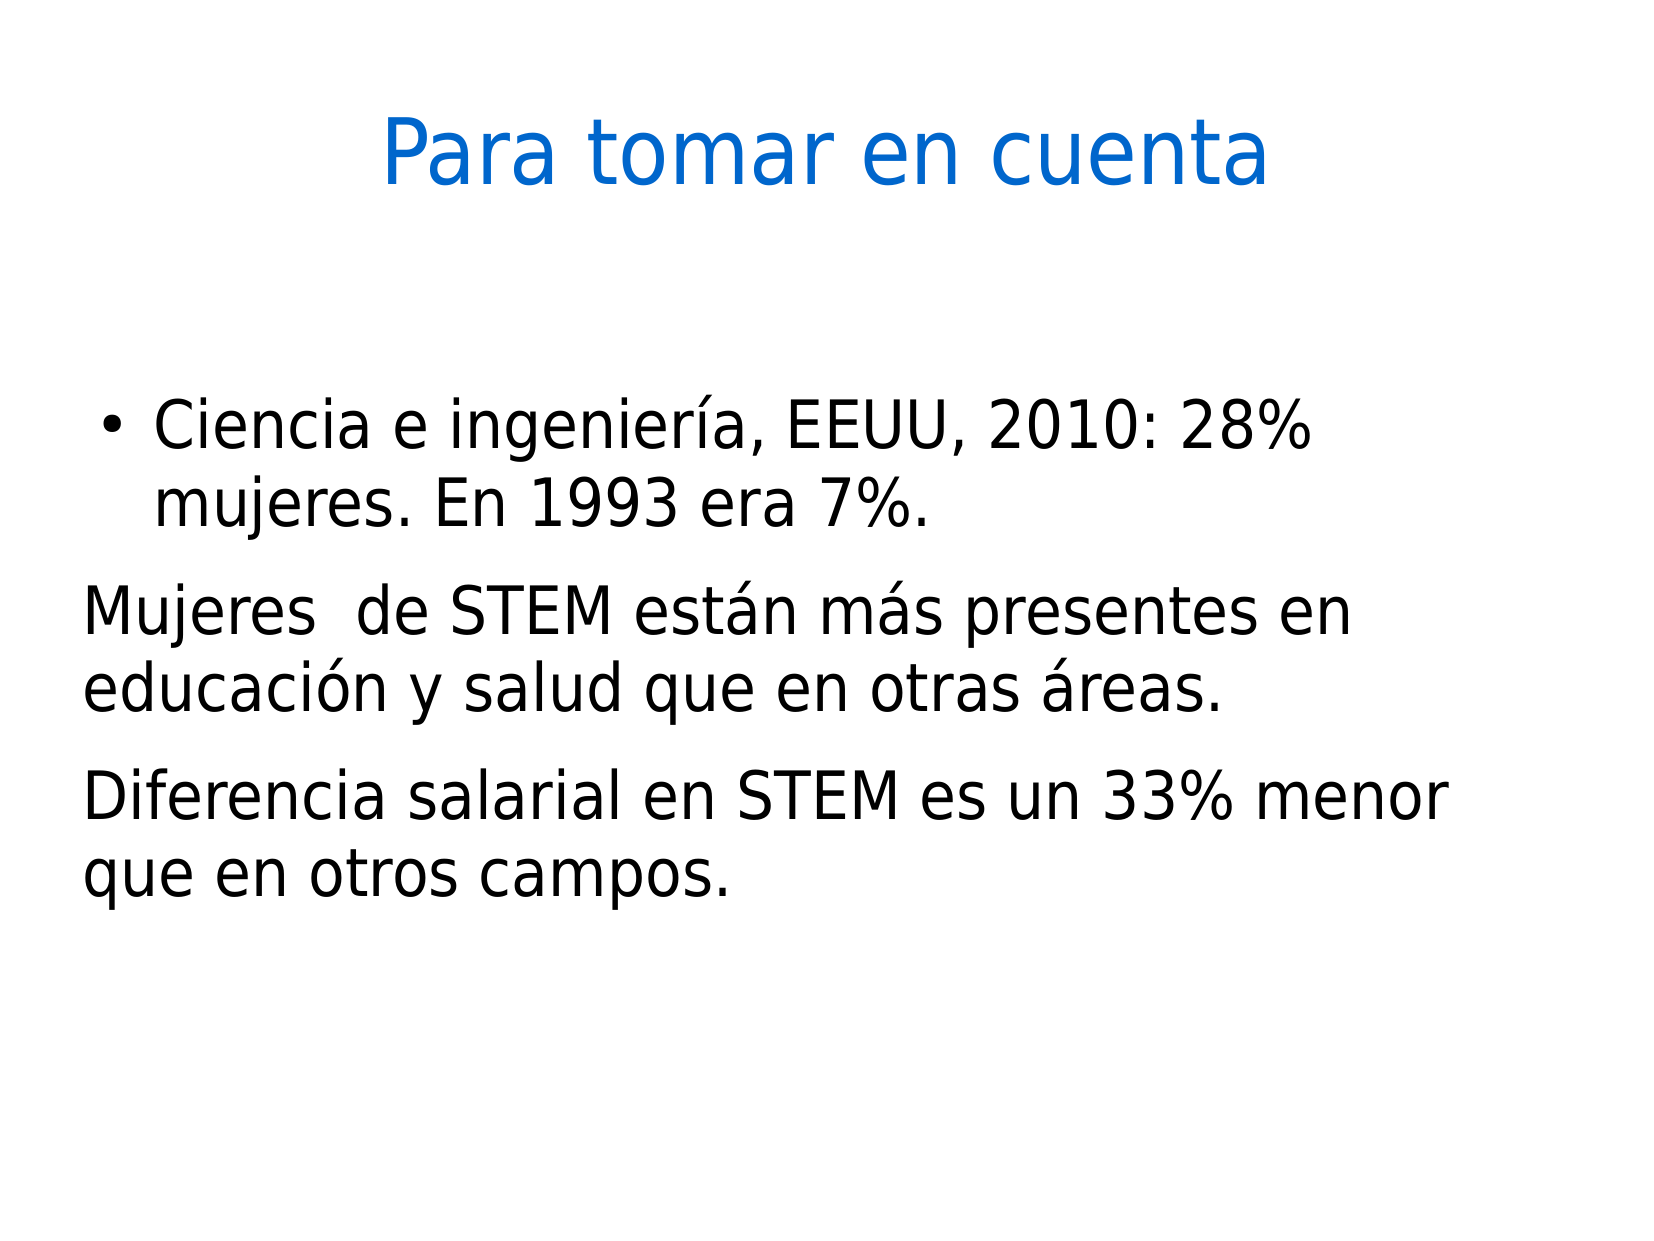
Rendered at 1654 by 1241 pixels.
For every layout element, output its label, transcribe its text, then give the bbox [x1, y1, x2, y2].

subtitle Ciencia e ingeniería, EEUU, 2010: 28% mujeres. En 1993 era 7%. Mujeres de STEM están más presentes en educación y salud que en otras áreas. Diferencia salarial en STEM es un 33% menor que en otros campos. [82, 290, 1571, 1010]
title Para tomar en cuenta [82, 49, 1571, 257]
